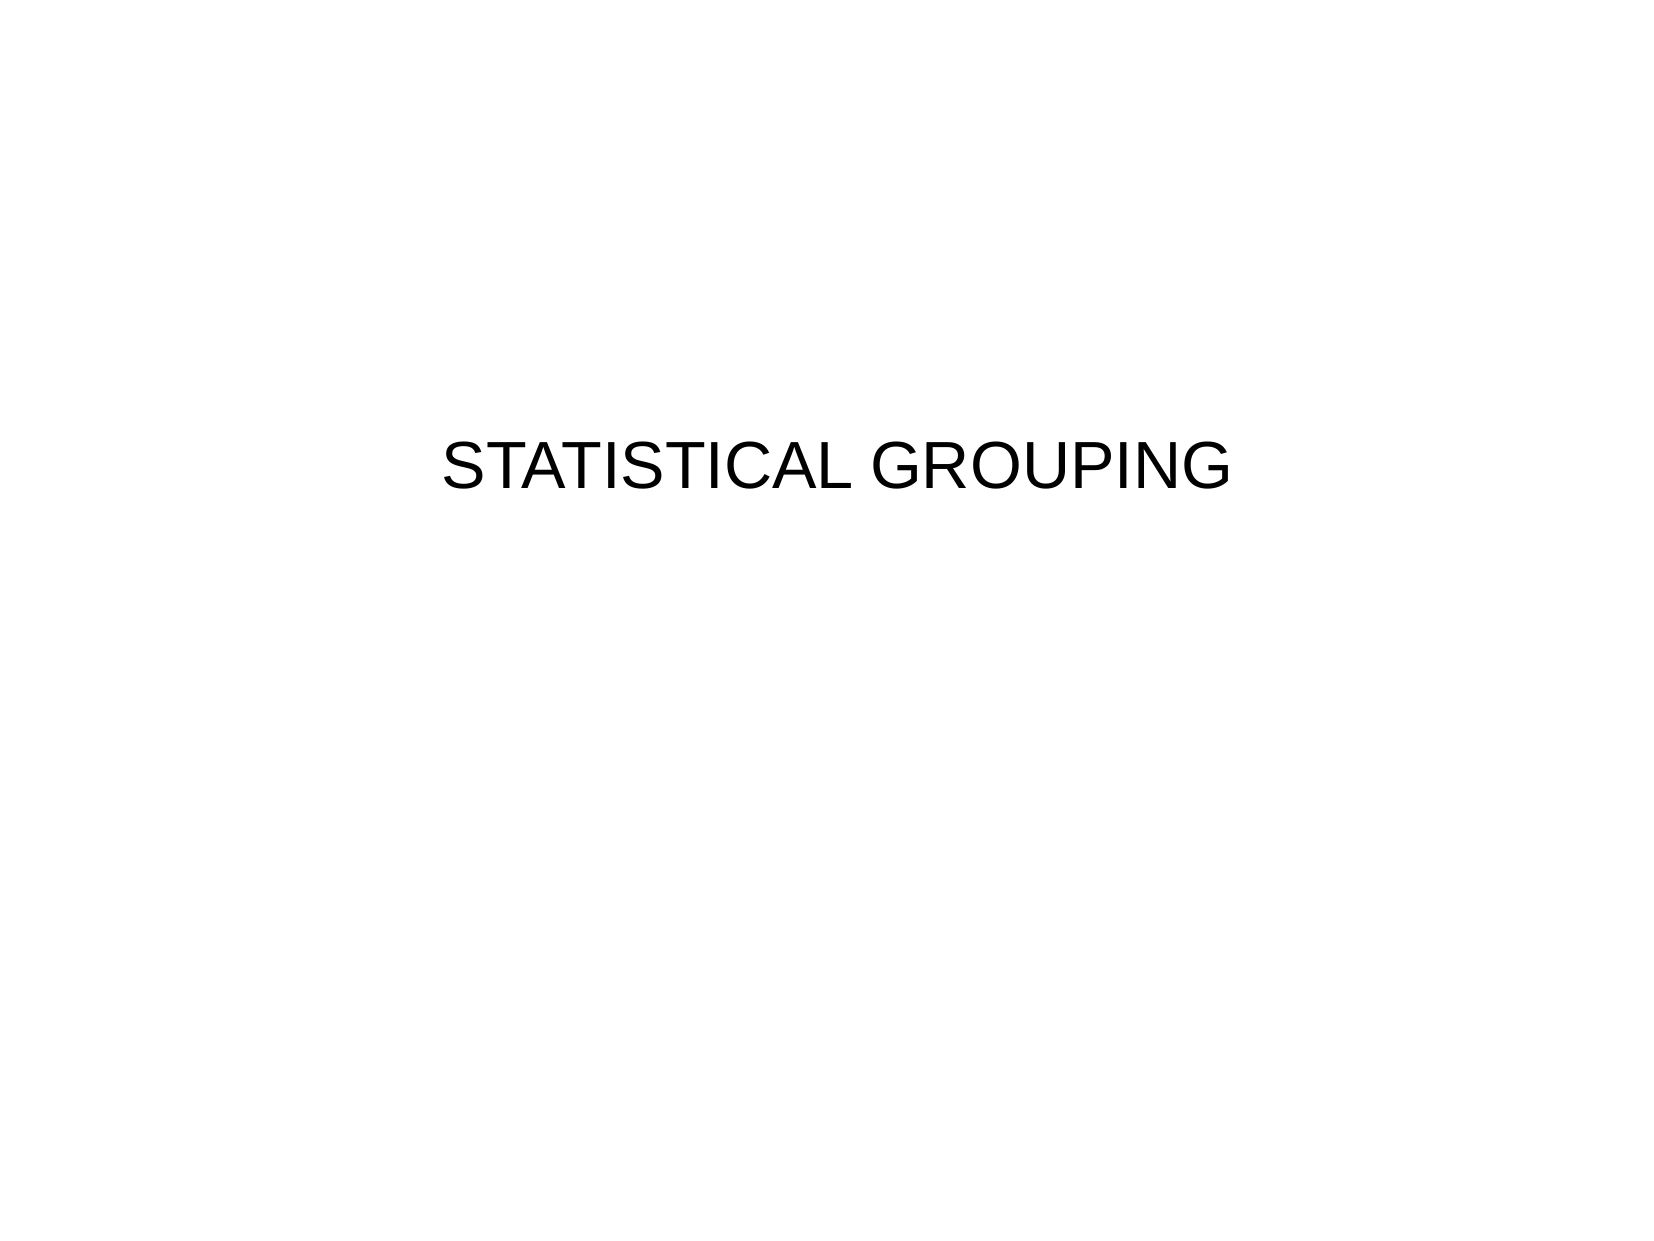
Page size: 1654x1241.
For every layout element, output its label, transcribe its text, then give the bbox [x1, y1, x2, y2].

subtitle STATISTICAL GROUPING [22, 19, 1654, 1166]
